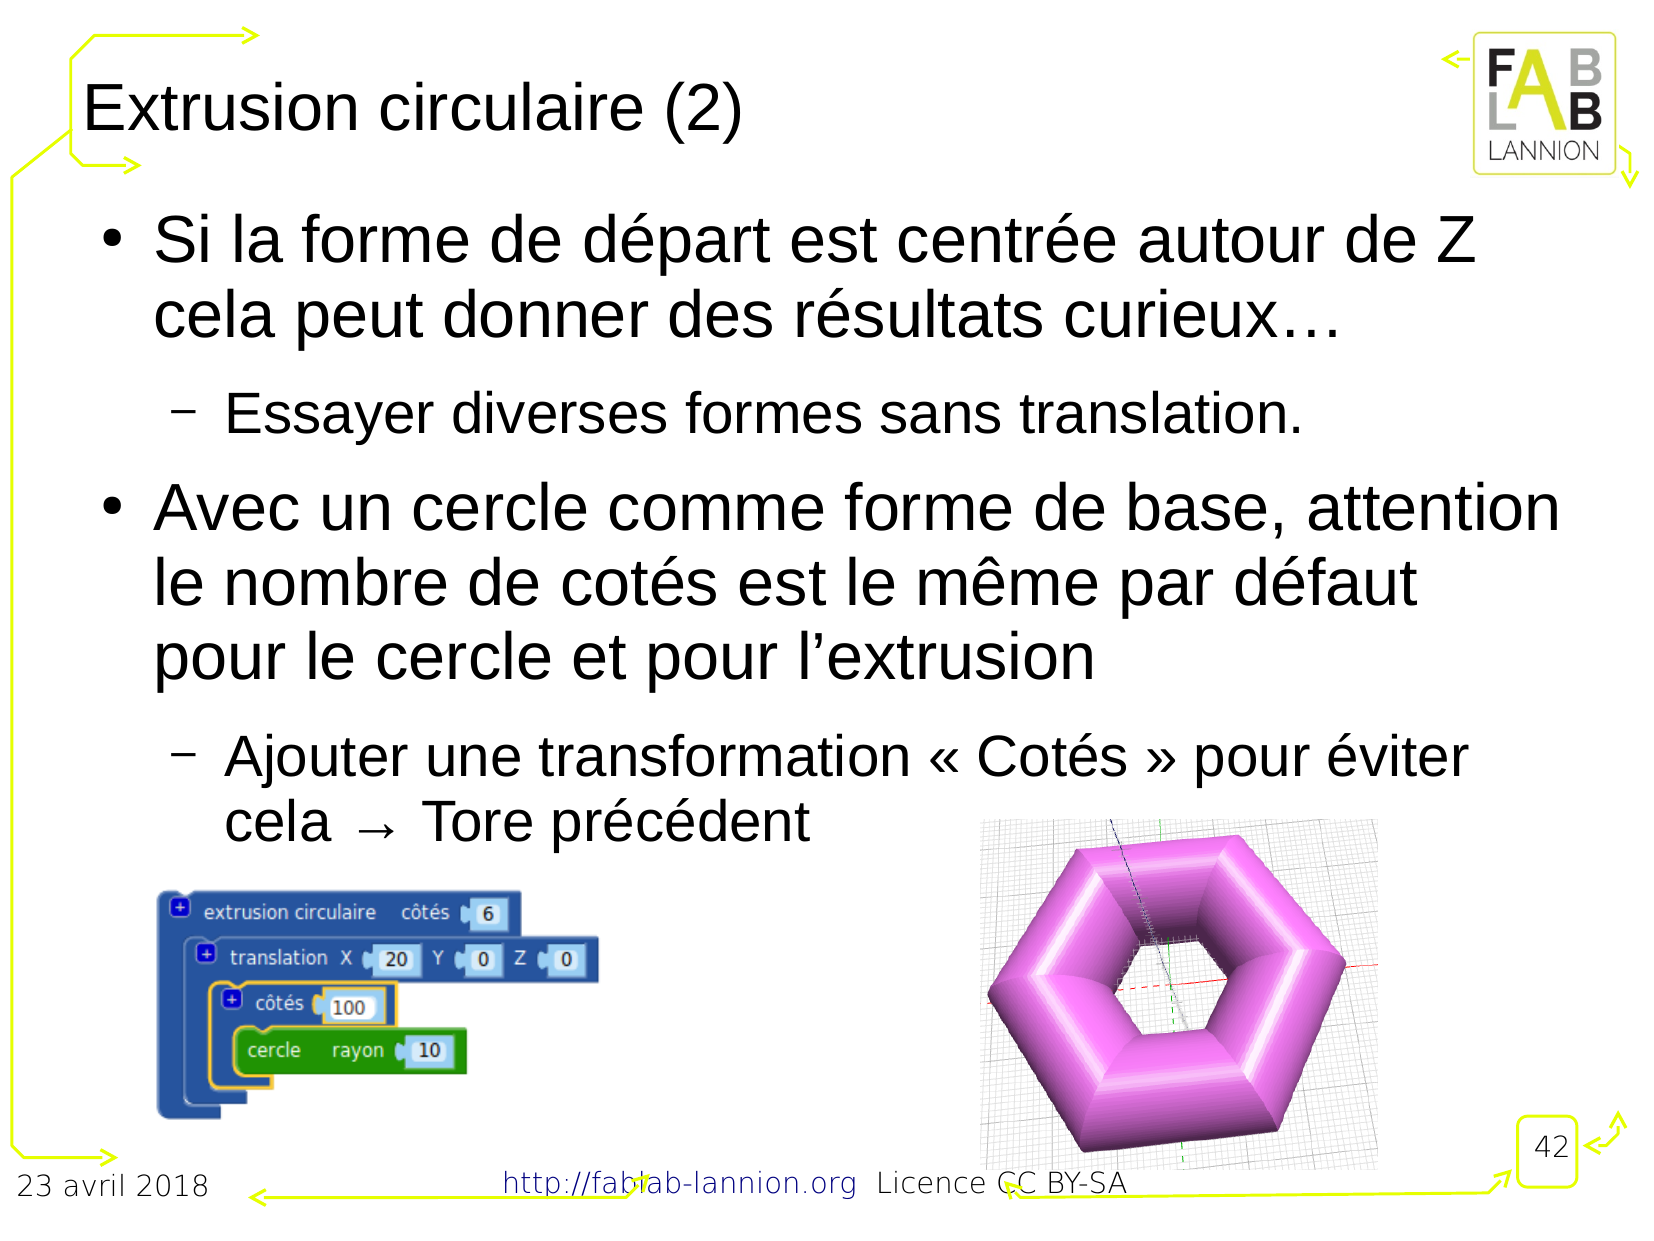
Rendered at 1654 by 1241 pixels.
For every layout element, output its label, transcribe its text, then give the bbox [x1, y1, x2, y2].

picture [138, 863, 674, 1134]
list Si la forme de départ est centrée autour de Z cela peut donner des résultats curieux… Essayer diverses formes sans translation. Avec un cercle comme forme de base, attention le nombre de cotés est le même par défaut pour le cercle et pour l’extrusion Ajouter une transformation « Cotés » pour éviter cela → Tore précédent [82, 202, 1571, 922]
picture [980, 922, 1378, 1170]
picture [1470, 29, 1619, 178]
title Extrusion circulaire (2) [82, 49, 1441, 166]
